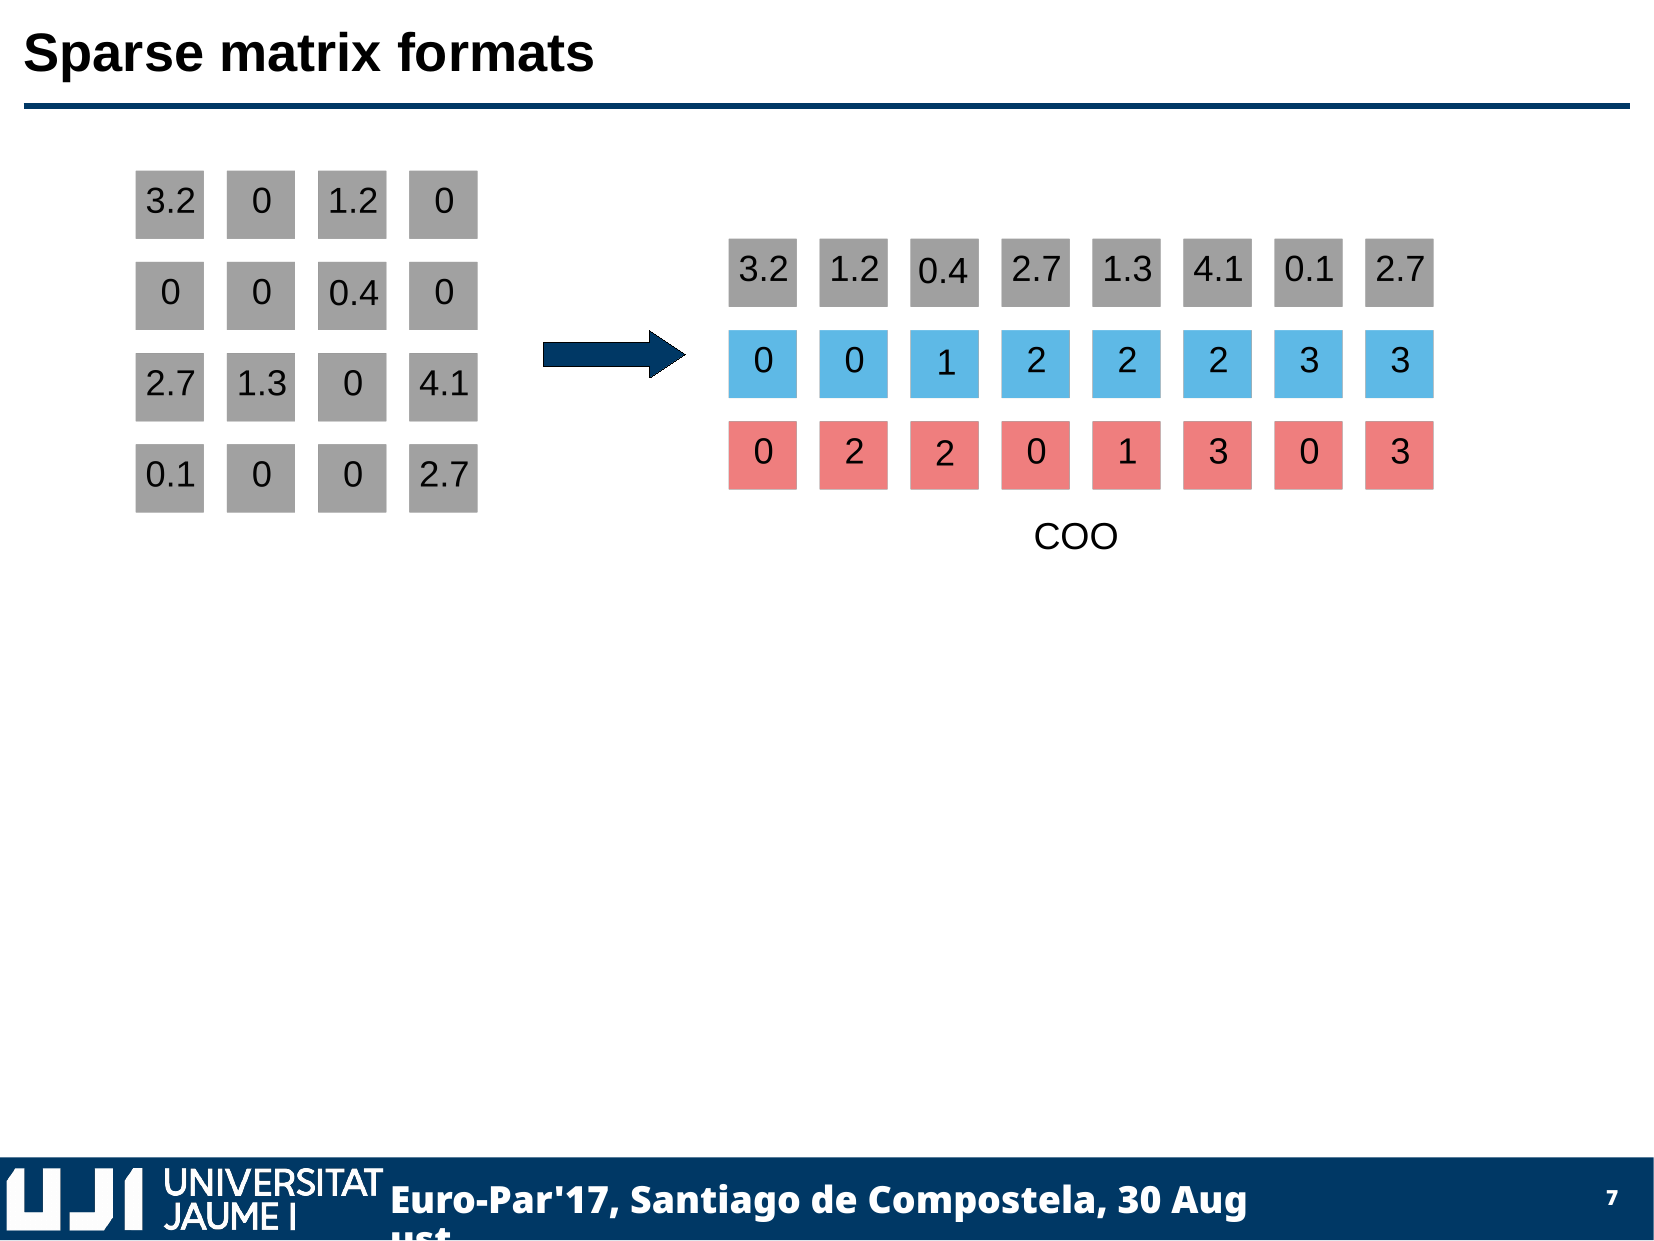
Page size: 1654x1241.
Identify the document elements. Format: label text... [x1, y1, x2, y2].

title Sparse matrix formats [23, 0, 1630, 107]
picture [0, 1158, 390, 1241]
text_box COO [1018, 507, 1134, 565]
text_box [543, 330, 686, 378]
picture [721, 231, 1441, 497]
picture [128, 163, 485, 520]
